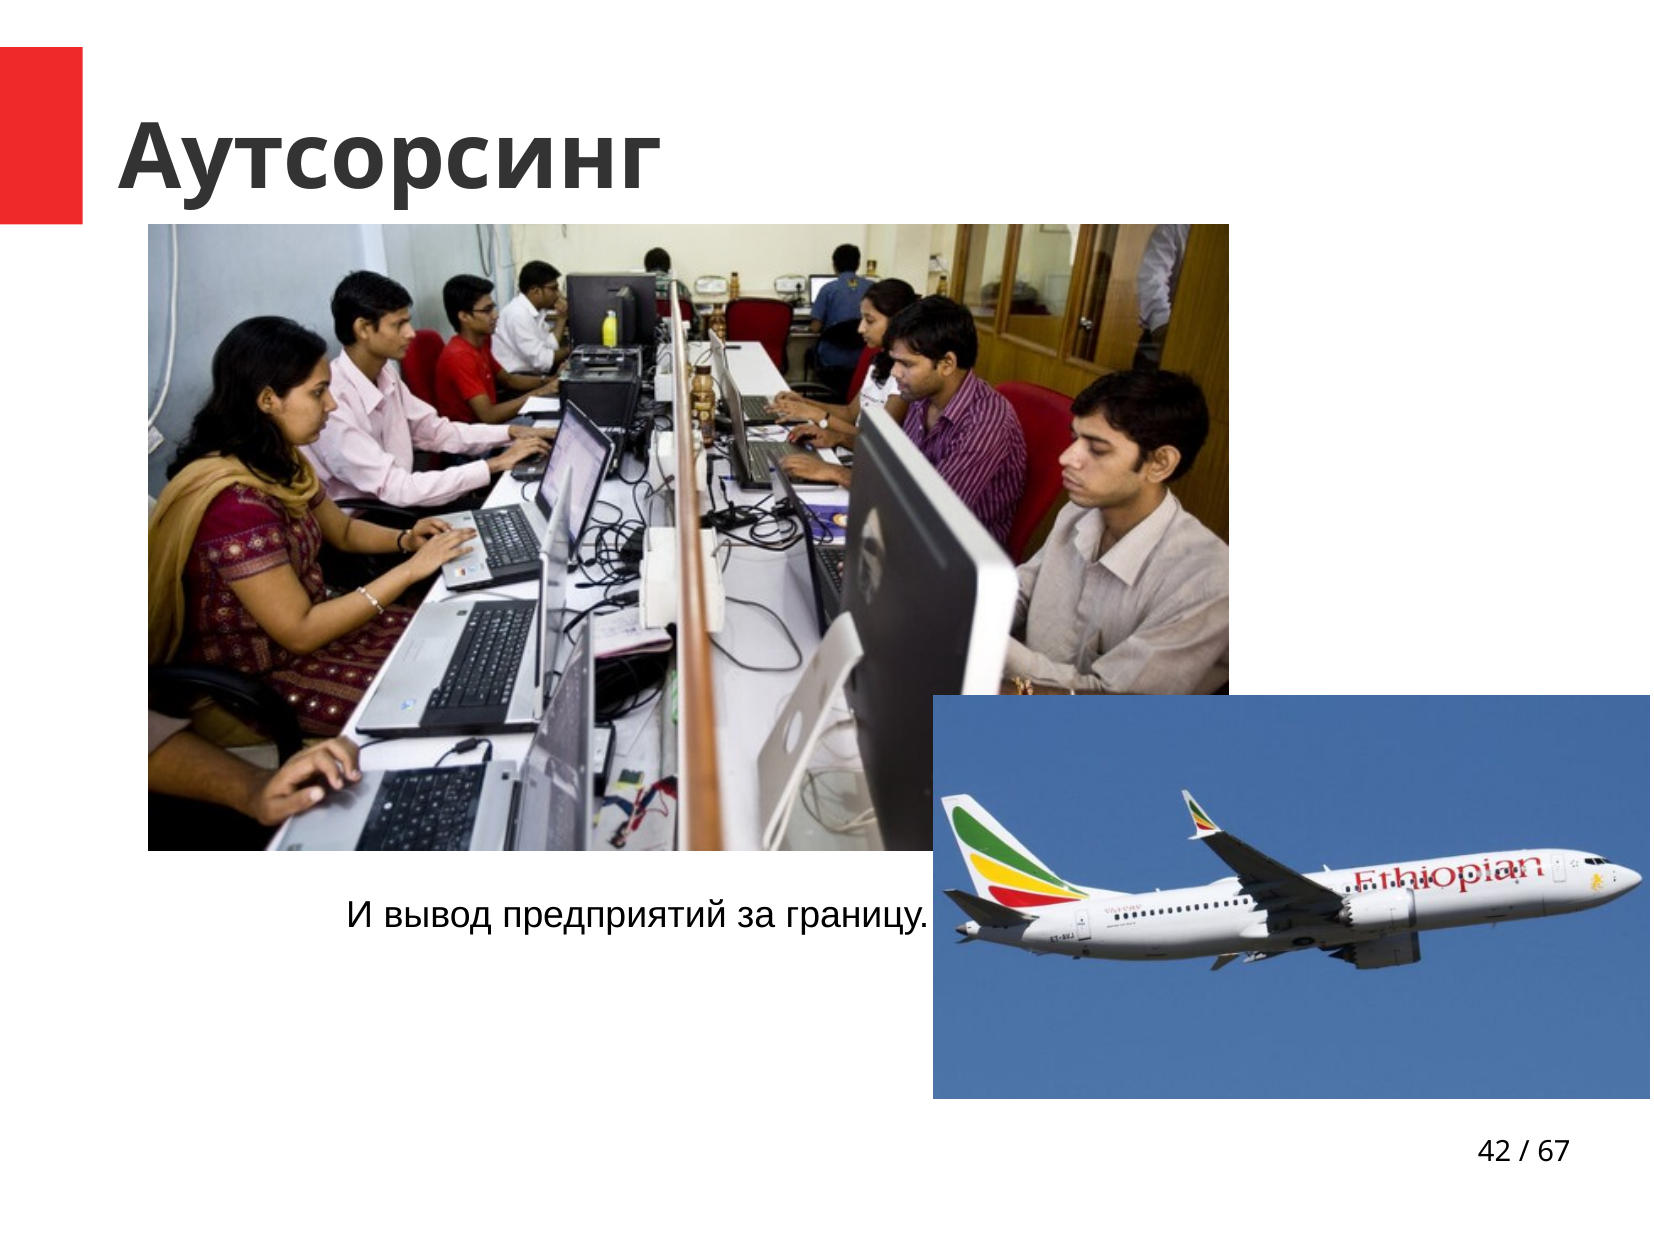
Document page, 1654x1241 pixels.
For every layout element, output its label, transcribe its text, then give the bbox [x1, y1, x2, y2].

picture [148, 224, 1650, 1099]
text_box И вывод предприятий за границу. [331, 885, 933, 943]
title Аутсорсинг [118, 49, 1571, 257]
